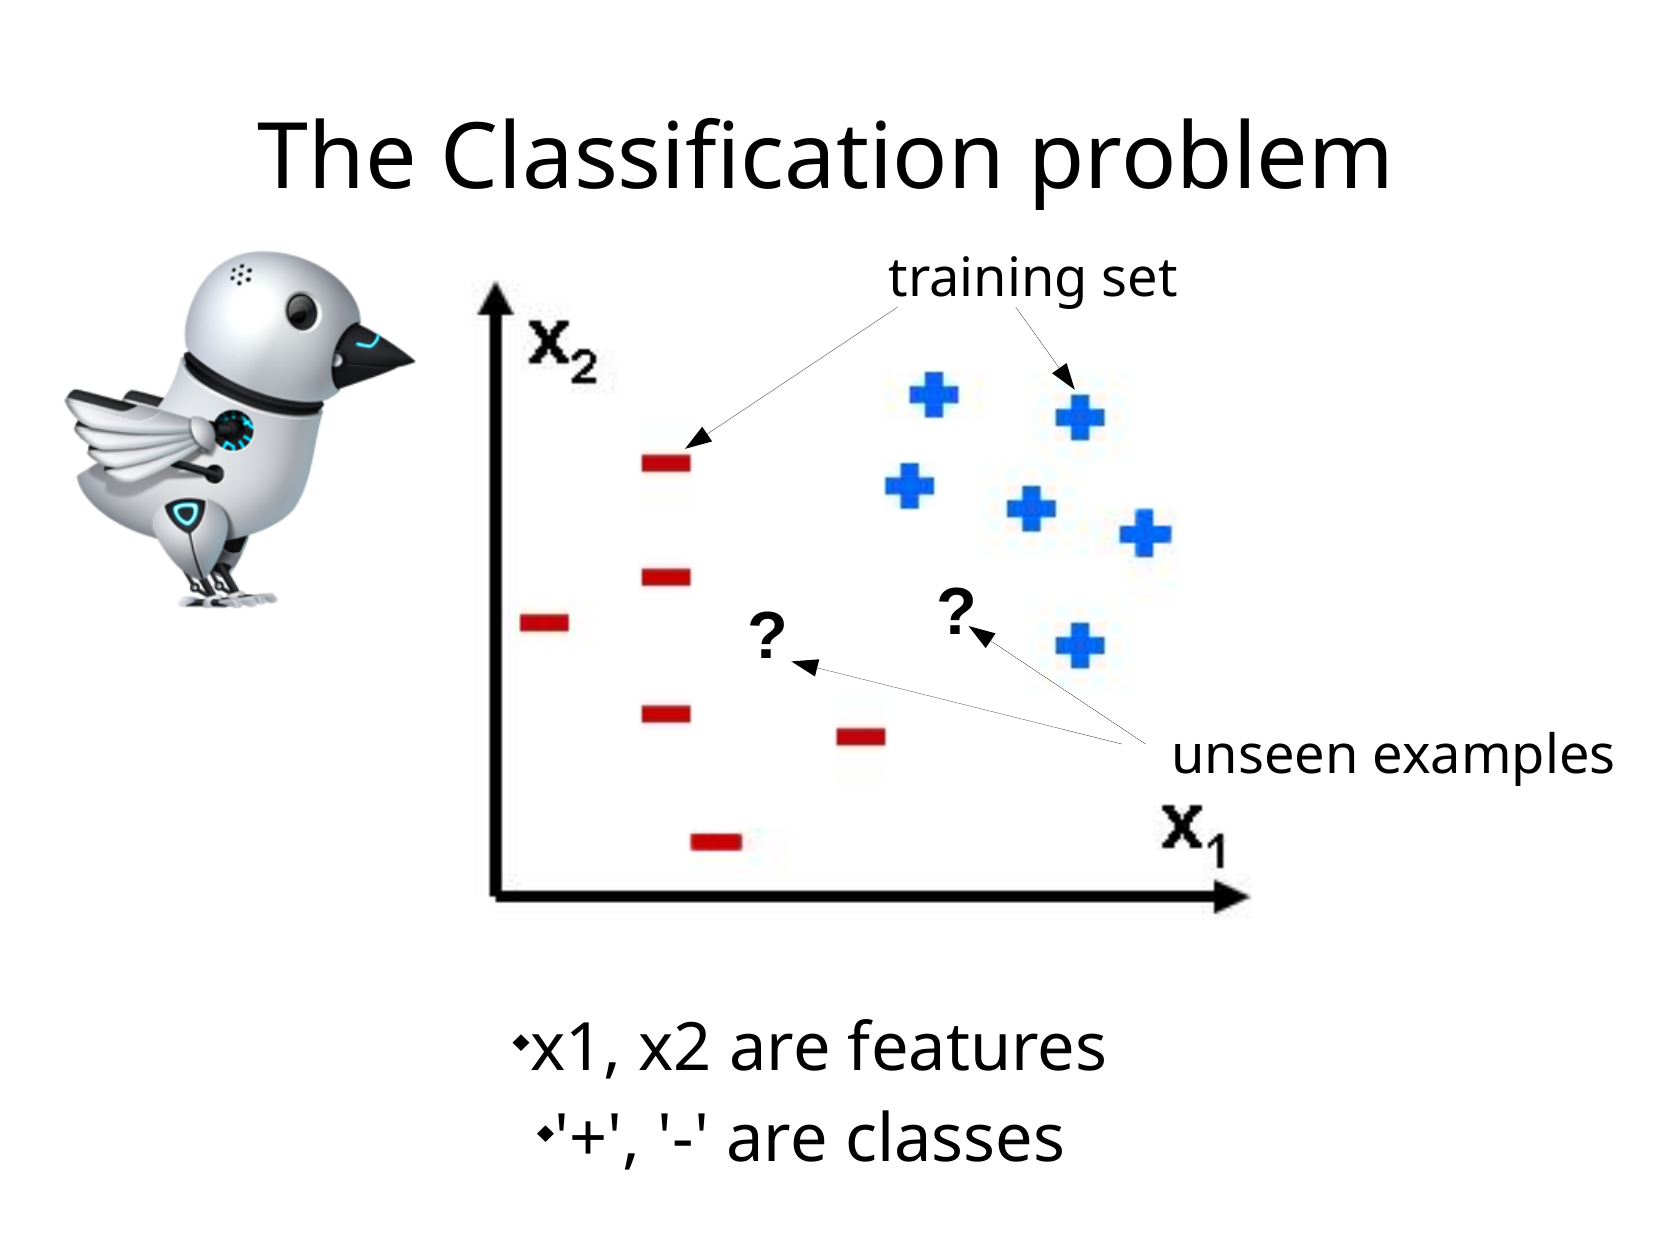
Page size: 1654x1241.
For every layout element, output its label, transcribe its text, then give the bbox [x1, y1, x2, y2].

picture [37, 226, 438, 626]
title unseen examples [1145, 710, 1642, 795]
title The Classification problem [82, 49, 1571, 257]
picture [448, 236, 1276, 927]
title training set [803, 232, 1264, 318]
text_box ? [732, 590, 815, 681]
text_box ? [921, 566, 1004, 657]
text_box x1, x2 are features '+', '-' are classes [82, 927, 1538, 1241]
